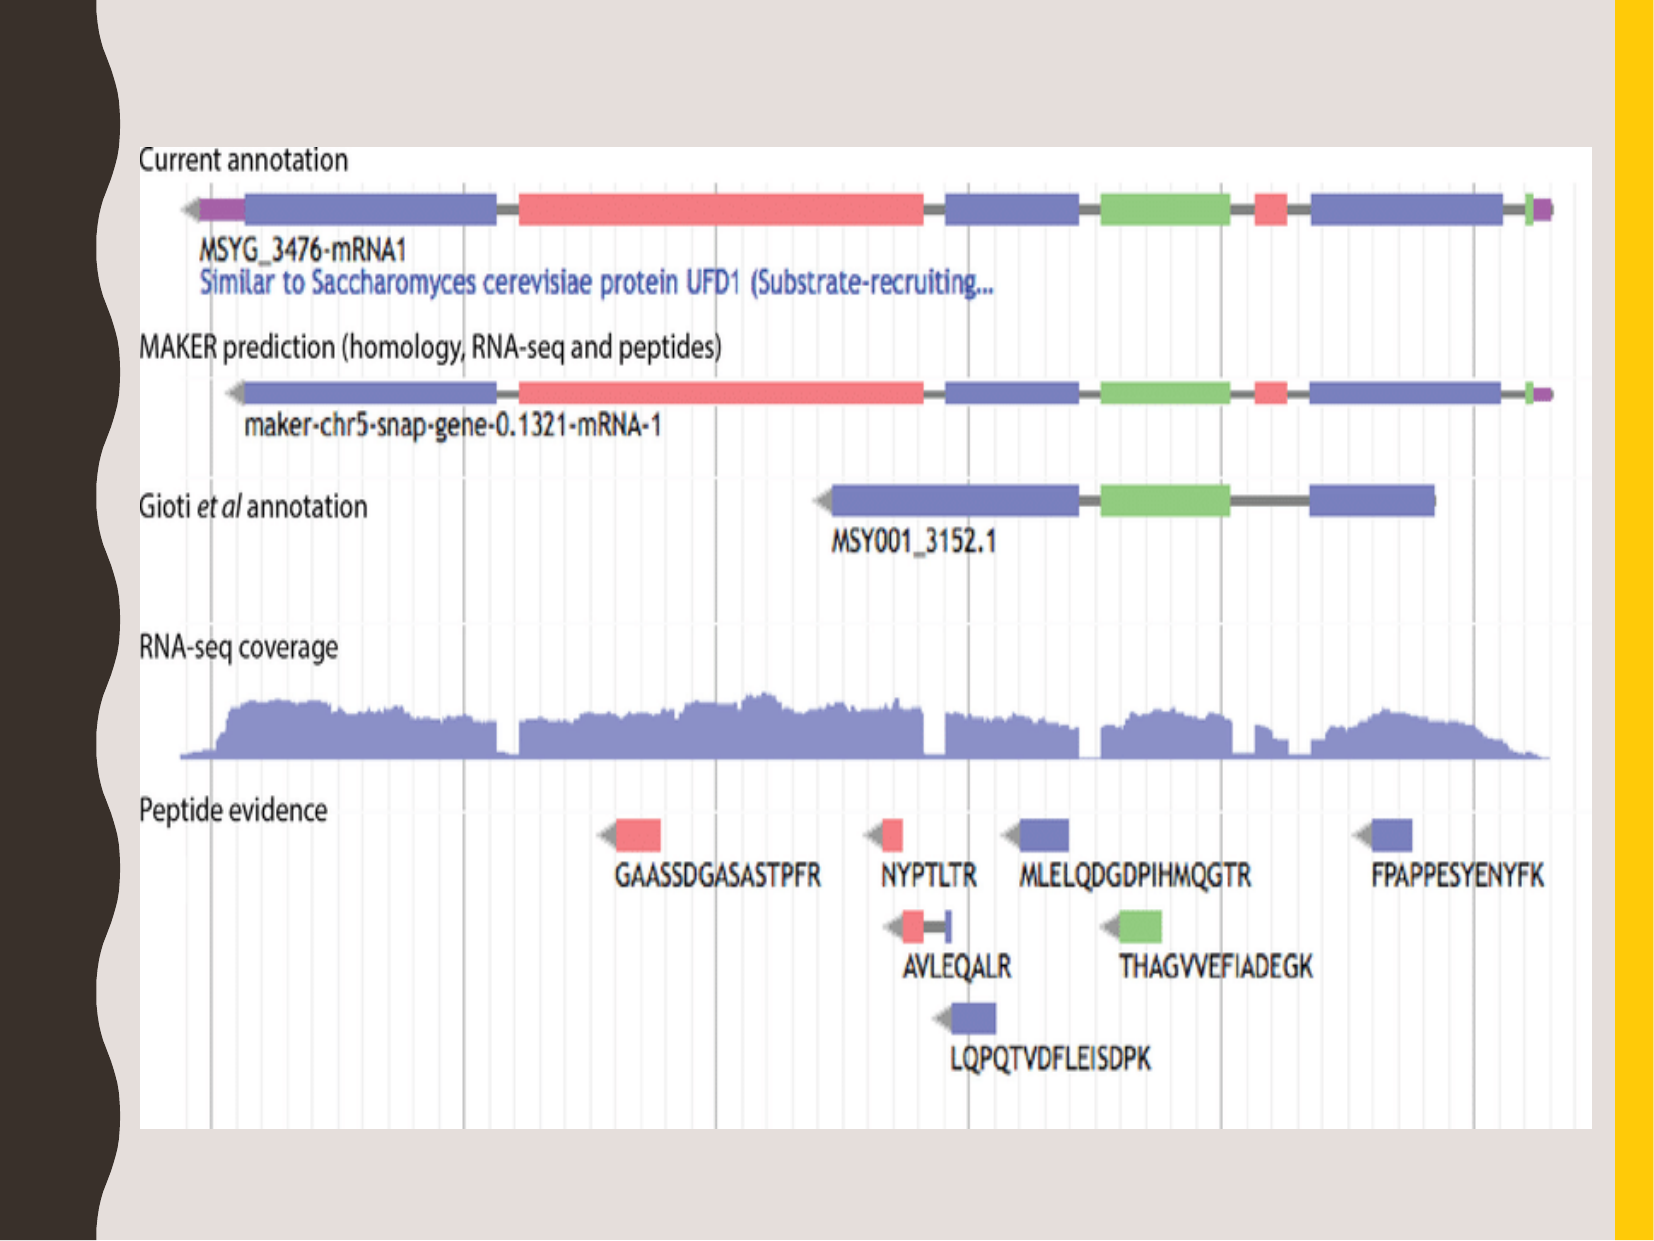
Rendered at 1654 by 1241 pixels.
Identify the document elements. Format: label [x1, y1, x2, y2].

picture [140, 147, 1592, 1129]
